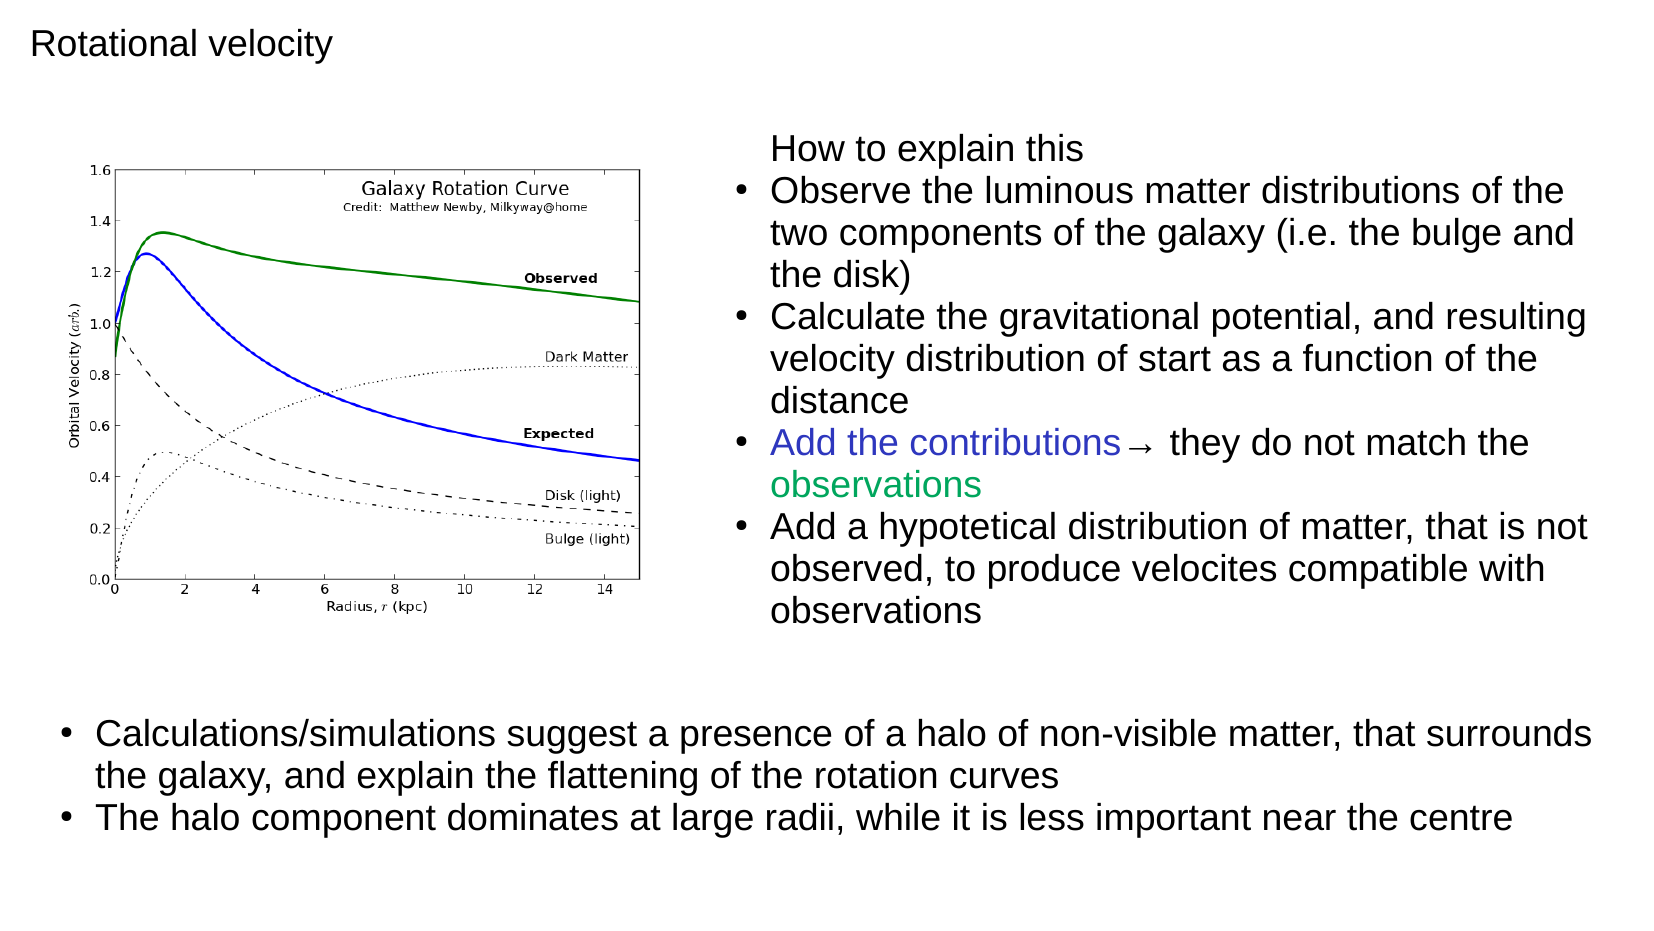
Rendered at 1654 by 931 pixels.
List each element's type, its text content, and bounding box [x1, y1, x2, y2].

text_box How to explain this Observe the luminous matter distributions of the two components of the galaxy (i.e. the bulge and the disk) Calculate the gravitational potential, and resulting velocity distribution of start as a function of the distance Add the contributions→ they do not match the observations Add a hypotetical distribution of matter, that is not observed, to produce velocites compatible with observations [720, 120, 1606, 639]
picture [30, 119, 707, 630]
text_box Rotational velocity [15, 15, 1591, 72]
text_box Calculations/simulations suggest a presence of a halo of non-visible matter, that surrounds the galaxy, and explain the flattening of the rotation curves The halo component dominates at large radii, while it is less important near the centre [45, 705, 1621, 846]
